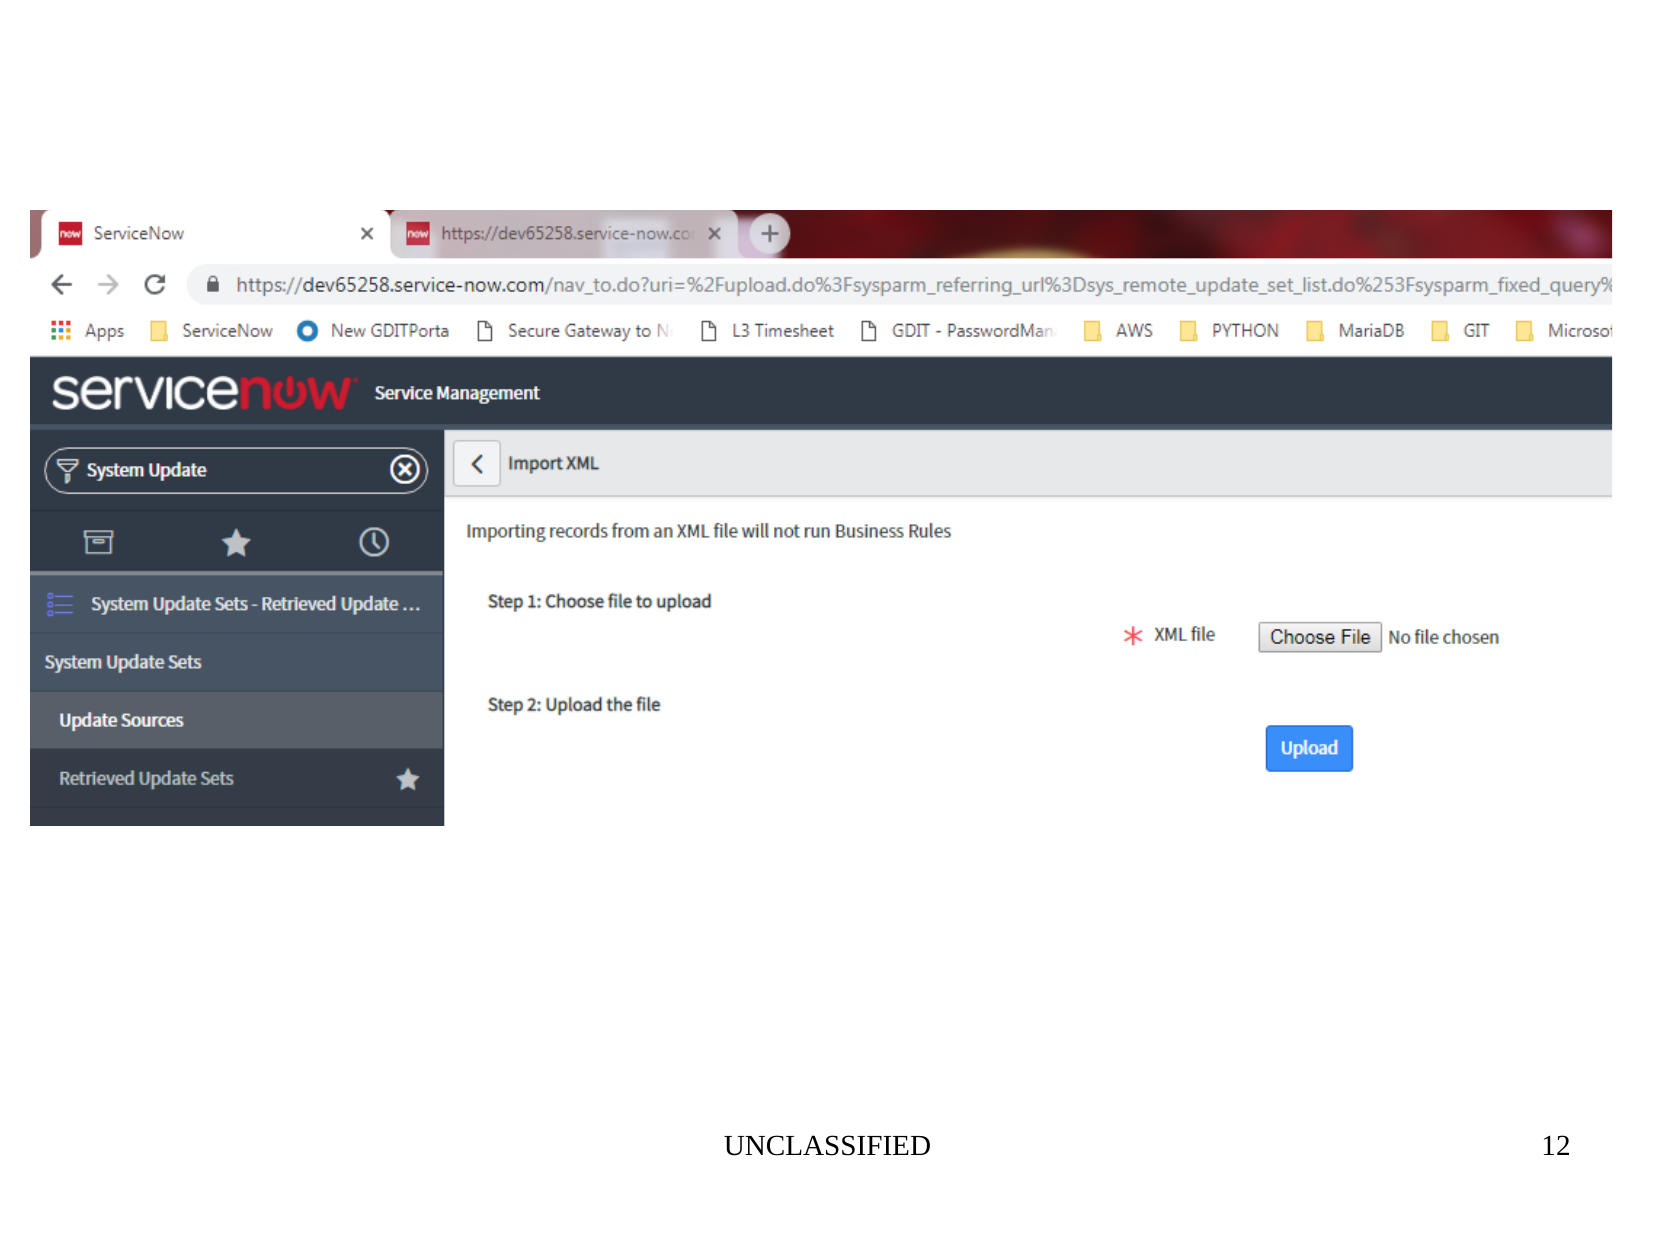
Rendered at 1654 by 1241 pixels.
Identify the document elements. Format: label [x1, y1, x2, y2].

picture [30, 210, 1613, 826]
